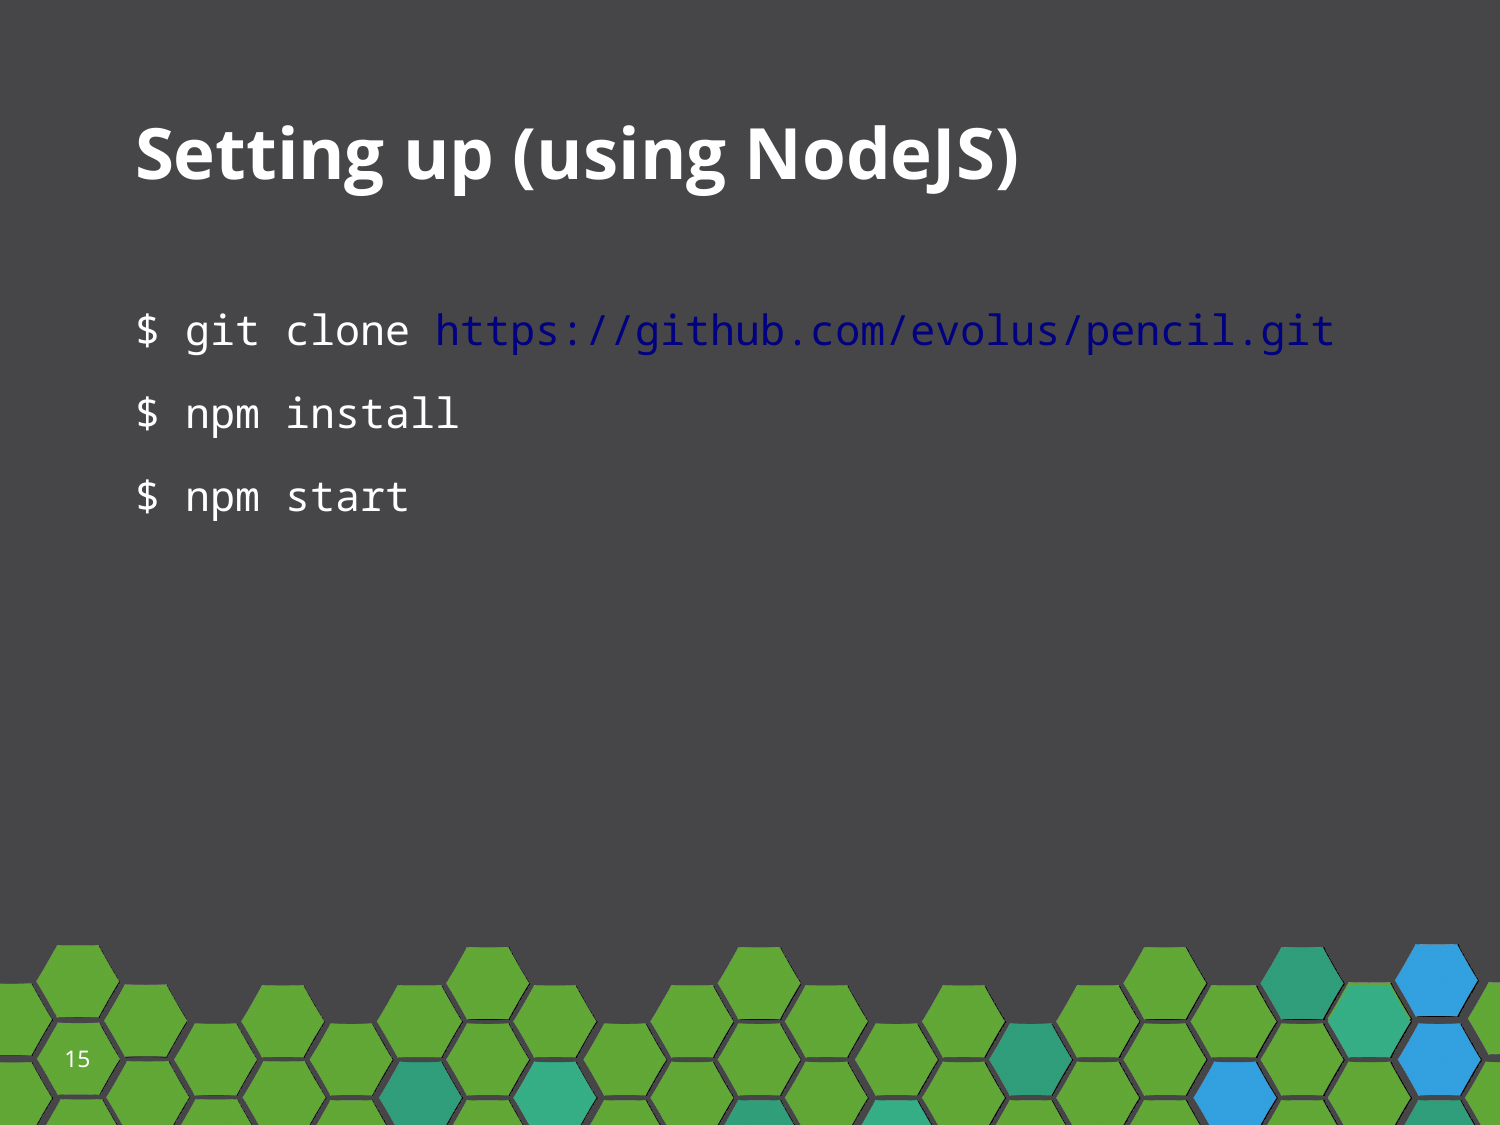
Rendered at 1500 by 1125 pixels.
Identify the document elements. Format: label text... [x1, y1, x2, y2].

picture [0, 944, 1500, 1125]
list $ git clone https://github.com/evolus/pencil.git $ npm install $ npm start [135, 291, 1372, 945]
title Setting up (using NodeJS) [135, 71, 1372, 234]
